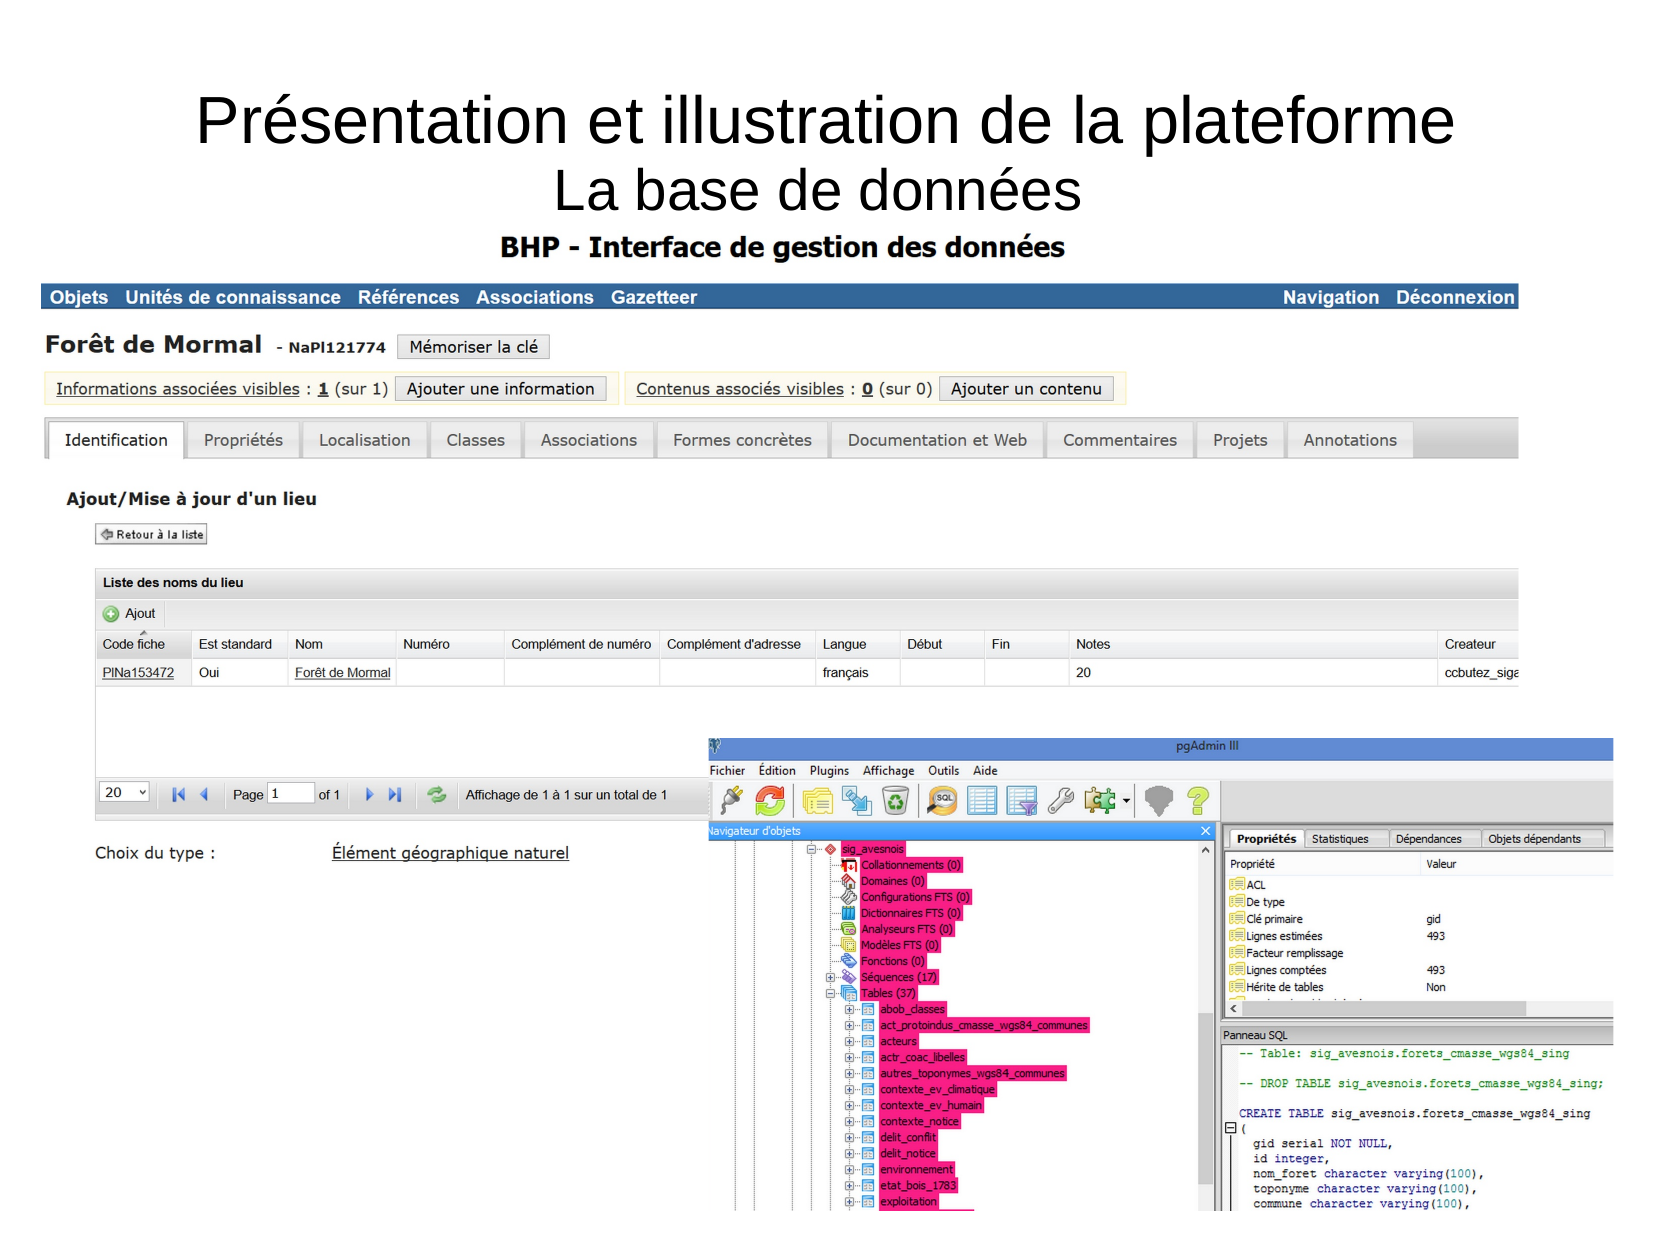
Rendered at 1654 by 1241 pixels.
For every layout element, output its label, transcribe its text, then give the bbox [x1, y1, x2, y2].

title Présentation et illustration de la plateforme La base de données [82, 49, 1571, 257]
picture [41, 230, 1614, 1211]
